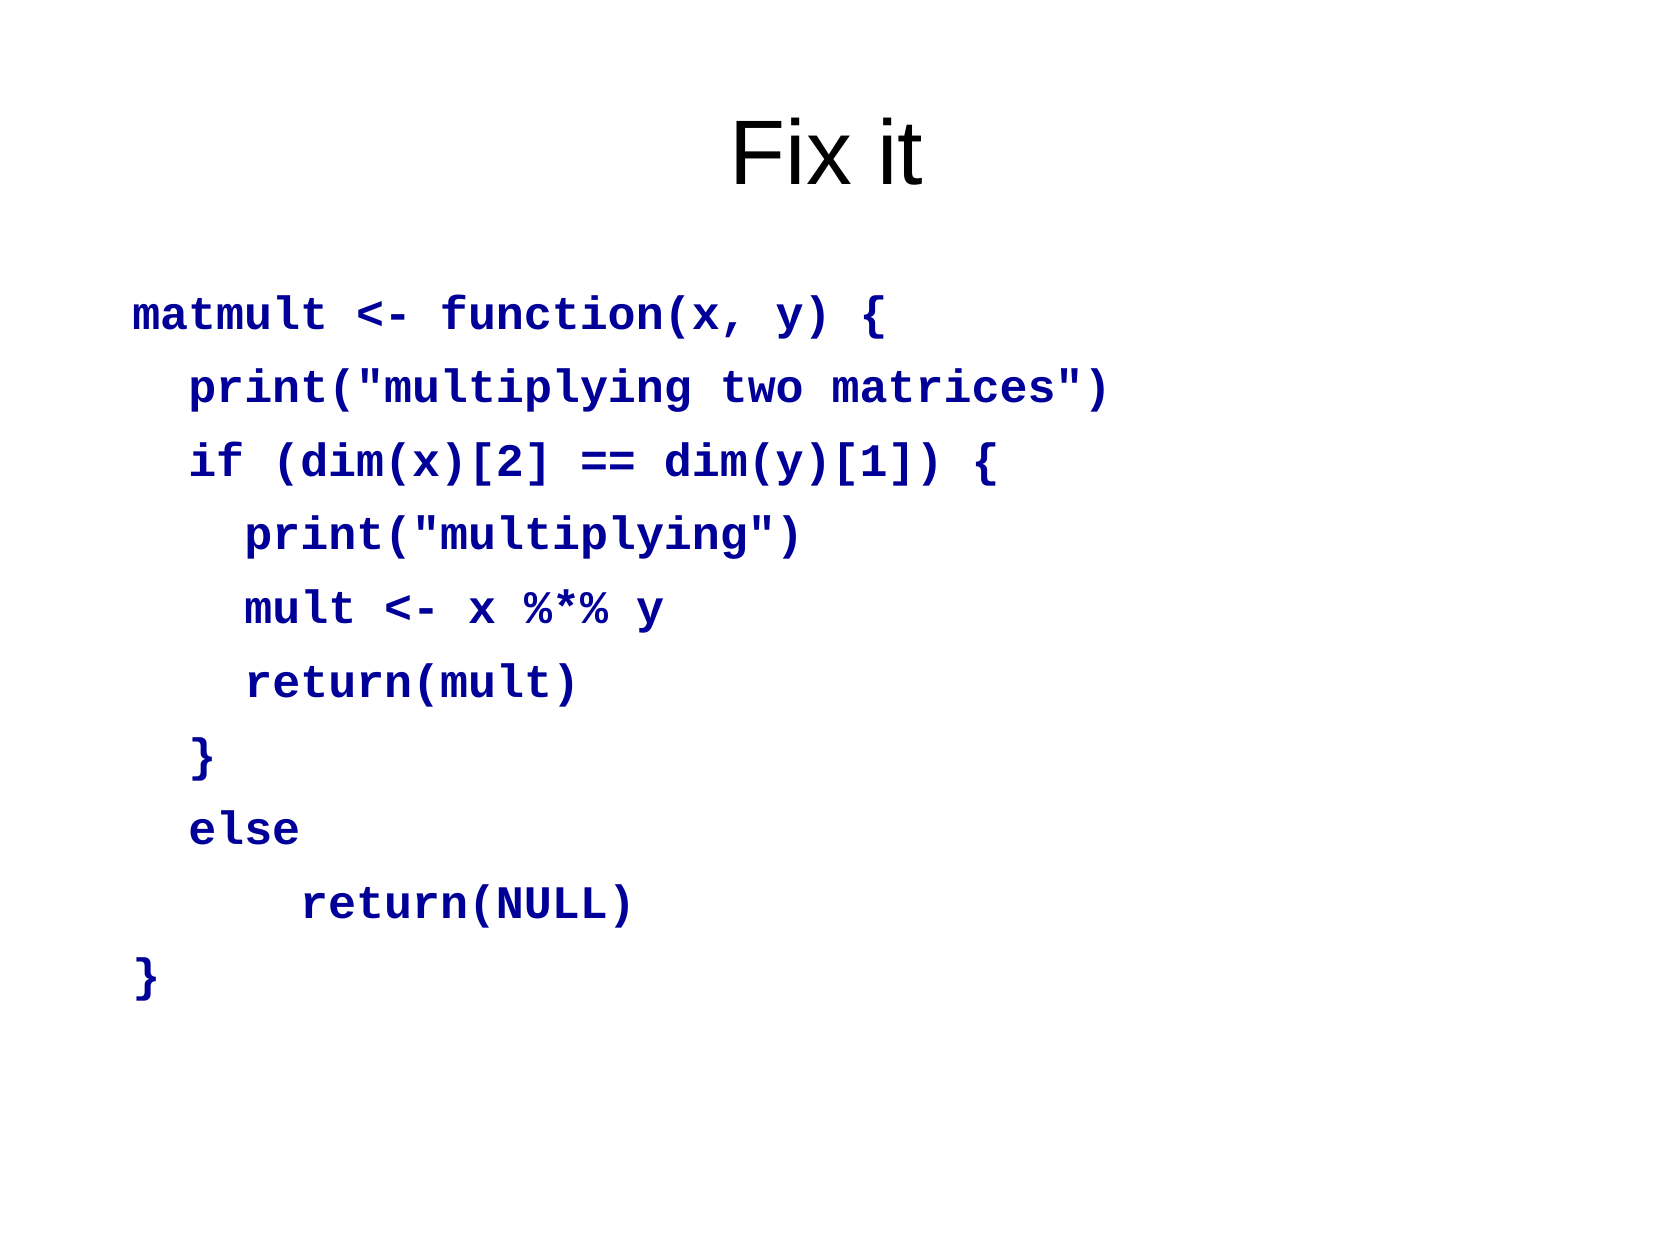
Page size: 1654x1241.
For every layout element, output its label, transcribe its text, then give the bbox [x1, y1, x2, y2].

title Fix it [82, 49, 1571, 257]
list matmult <- function(x, y) { print("multiplying two matrices") if (dim(x)[2] == dim(y)[1]) { print("multiplying") mult <- x %*% y return(mult) } else return(NULL) } [82, 290, 1571, 1010]
